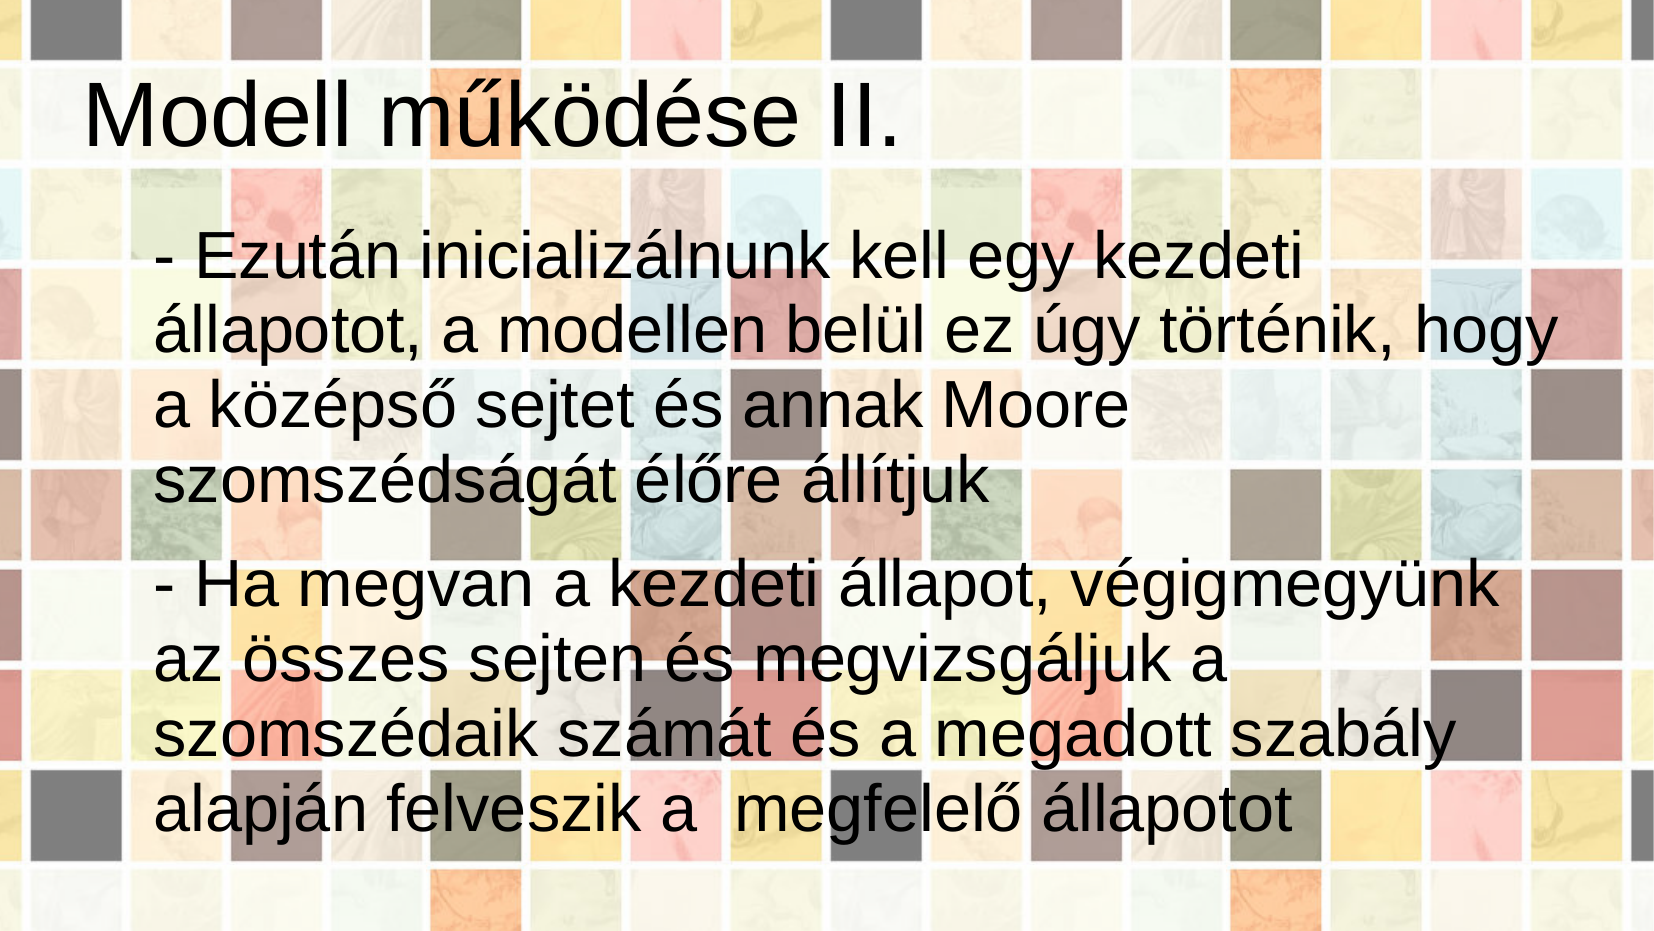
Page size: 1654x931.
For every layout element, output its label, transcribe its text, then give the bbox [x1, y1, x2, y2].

title Modell működése II. [82, 37, 1571, 193]
list - Ezután inicializálnunk kell egy kezdeti állapotot, a modellen belül ez úgy történik, hogy a középső sejtet és annak Moore szomszédságát élőre állítjuk - Ha megvan a kezdeti állapot, végigmegyünk az összes sejten és megvizsgáljuk a szomszédaik számát és a megadott szabály alapján felveszik a megfelelő állapotot [82, 217, 1571, 857]
